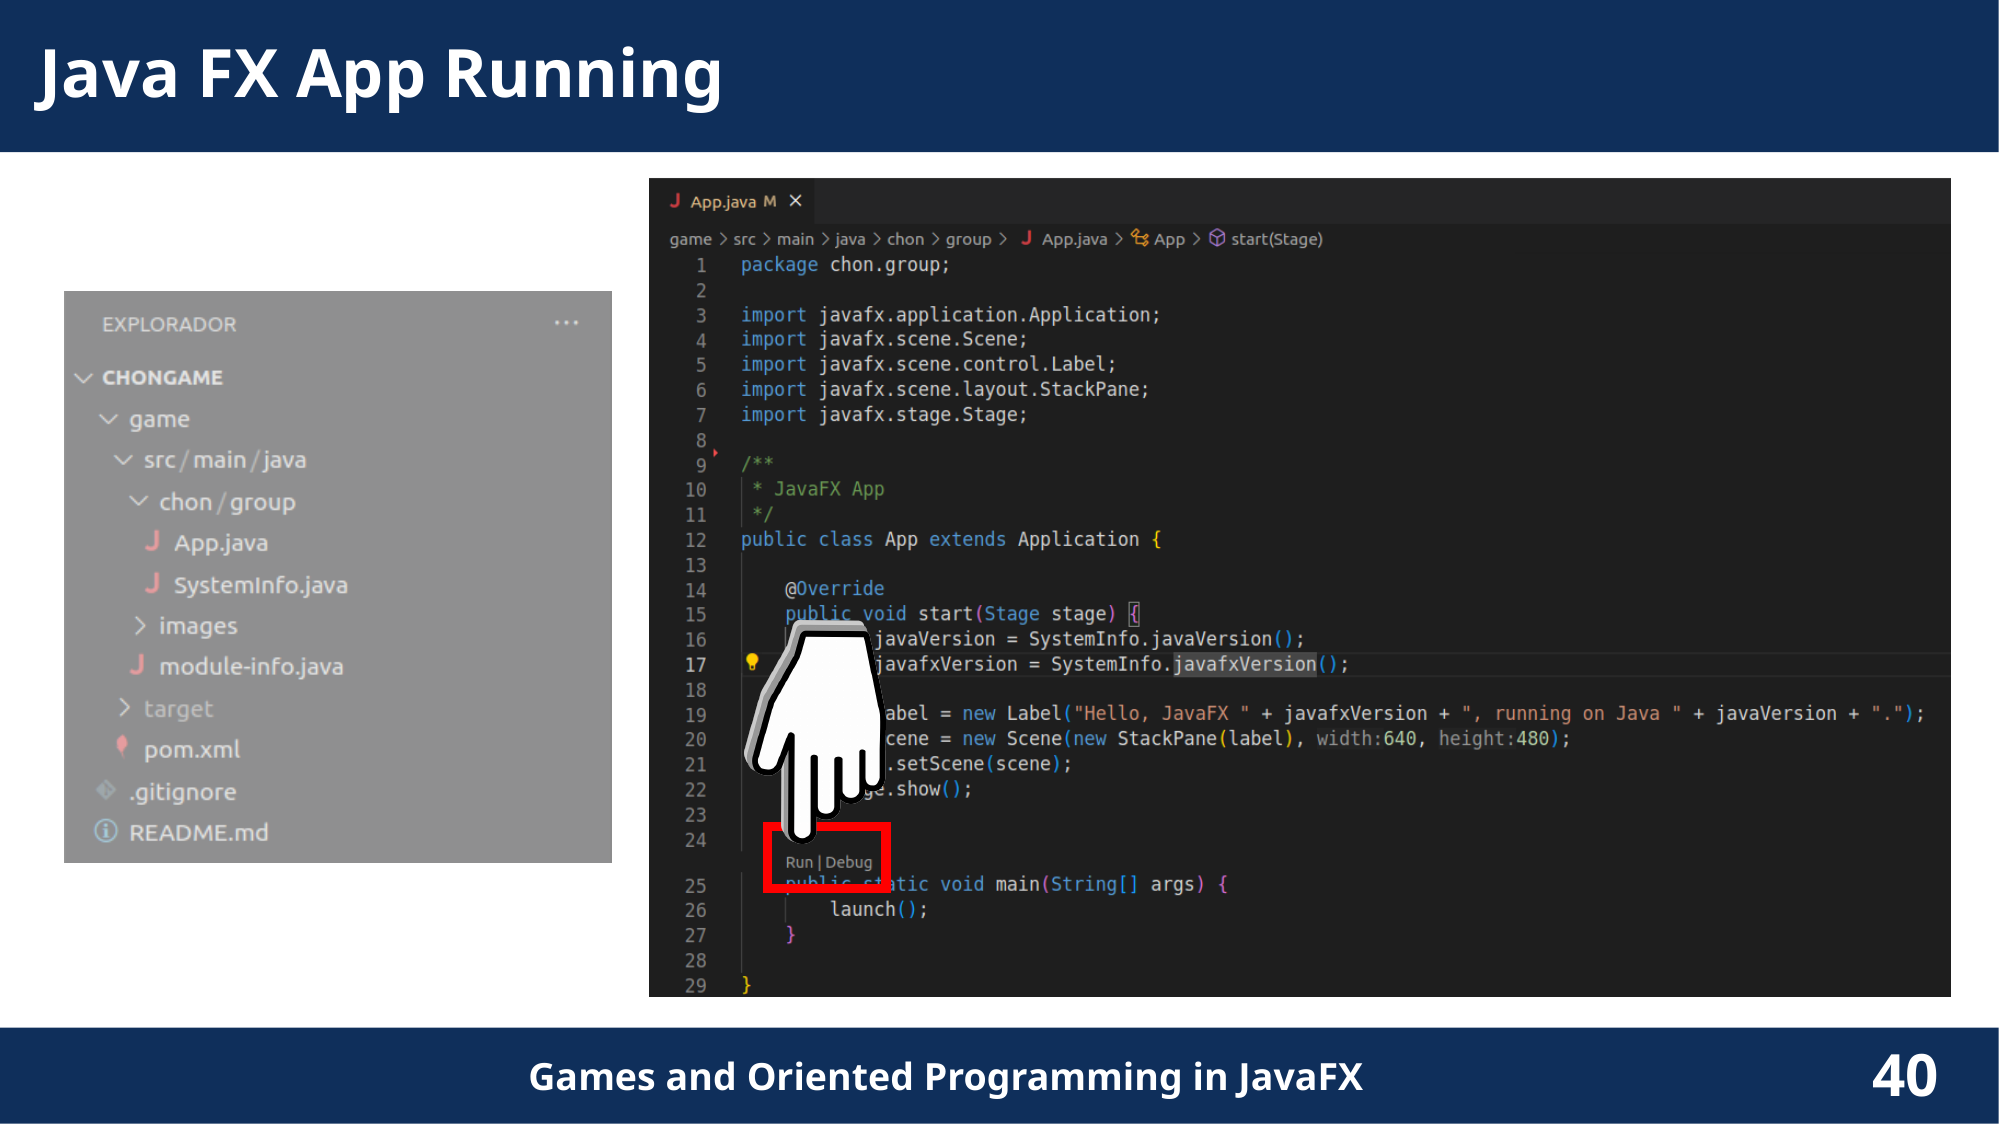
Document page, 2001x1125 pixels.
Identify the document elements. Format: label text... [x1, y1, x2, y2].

picture [649, 177, 1951, 997]
text_box Java FX App Running [25, 23, 1999, 119]
picture [64, 291, 612, 863]
